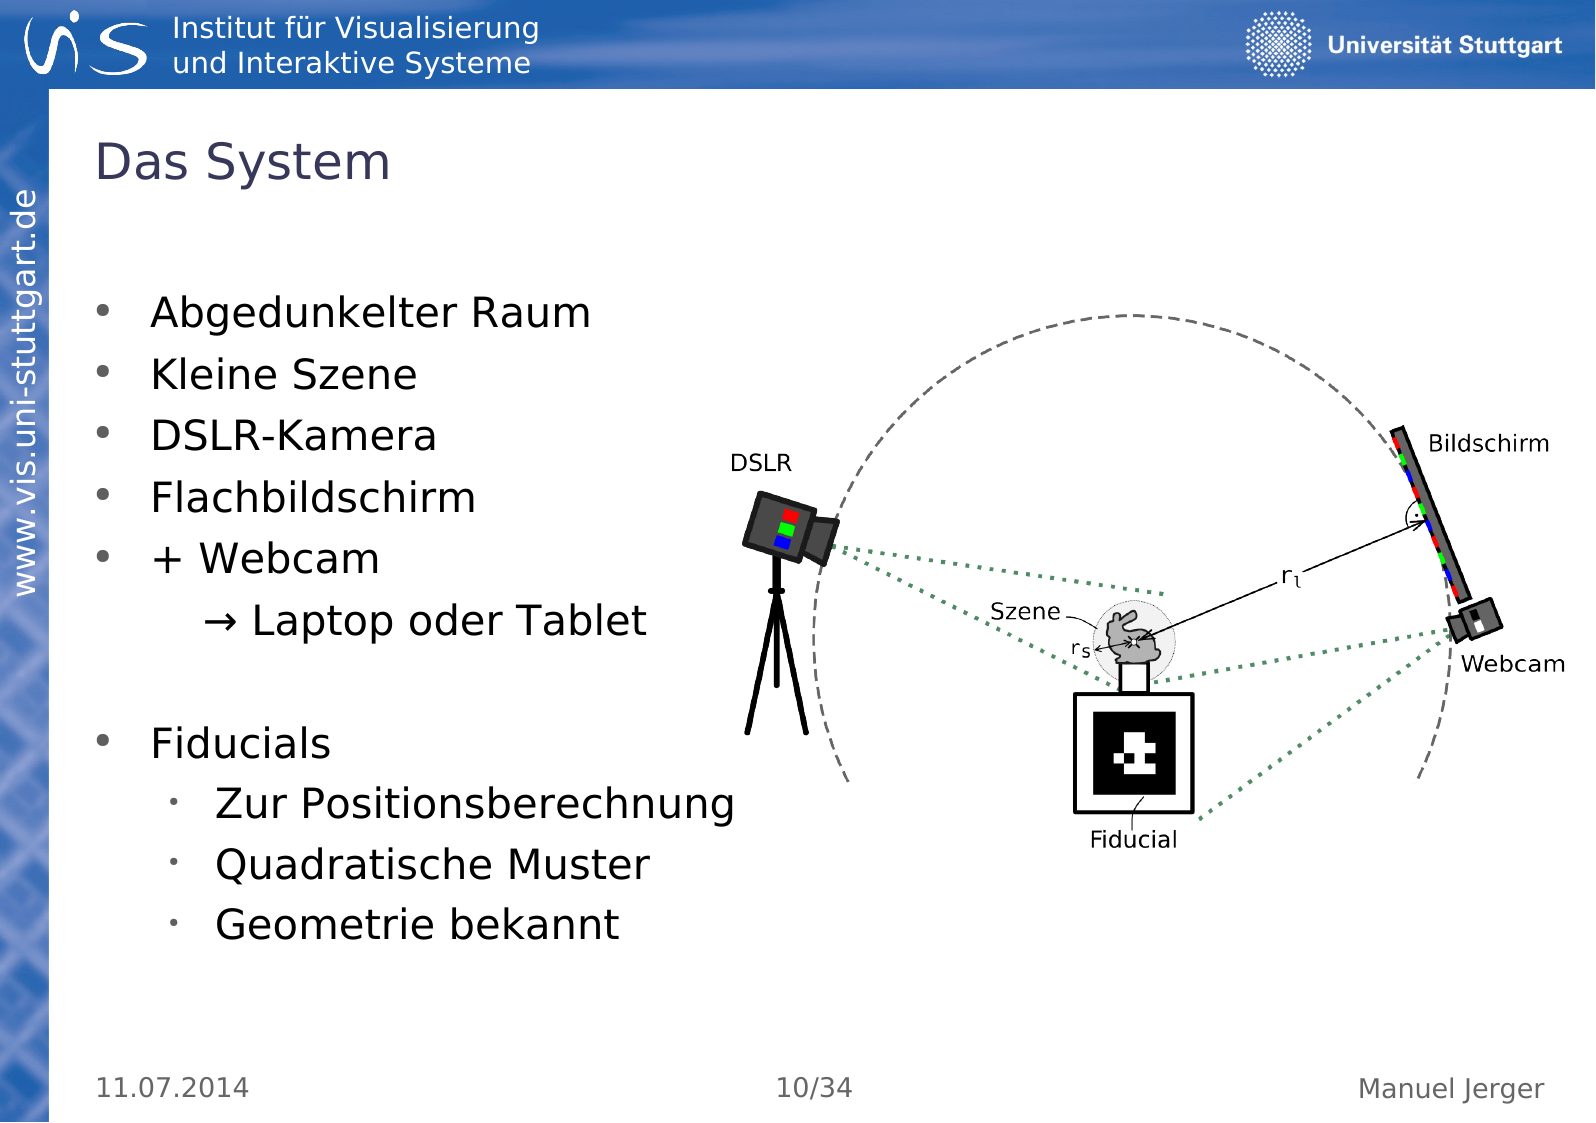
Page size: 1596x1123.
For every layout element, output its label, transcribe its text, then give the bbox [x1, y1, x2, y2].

list Abgedunkelter Raum Kleine Szene DSLR-Kamera Flachbildschirm + Webcam → Laptop oder Tablet Fiducials Zur Positionsberechnung Quadratische Muster Geometrie bekannt [94, 224, 1548, 1052]
text_box [1145, 744, 1176, 819]
title Das System [94, 117, 1534, 201]
picture [732, 314, 1566, 877]
picture [24, 0, 1596, 89]
picture [0, 0, 49, 1122]
